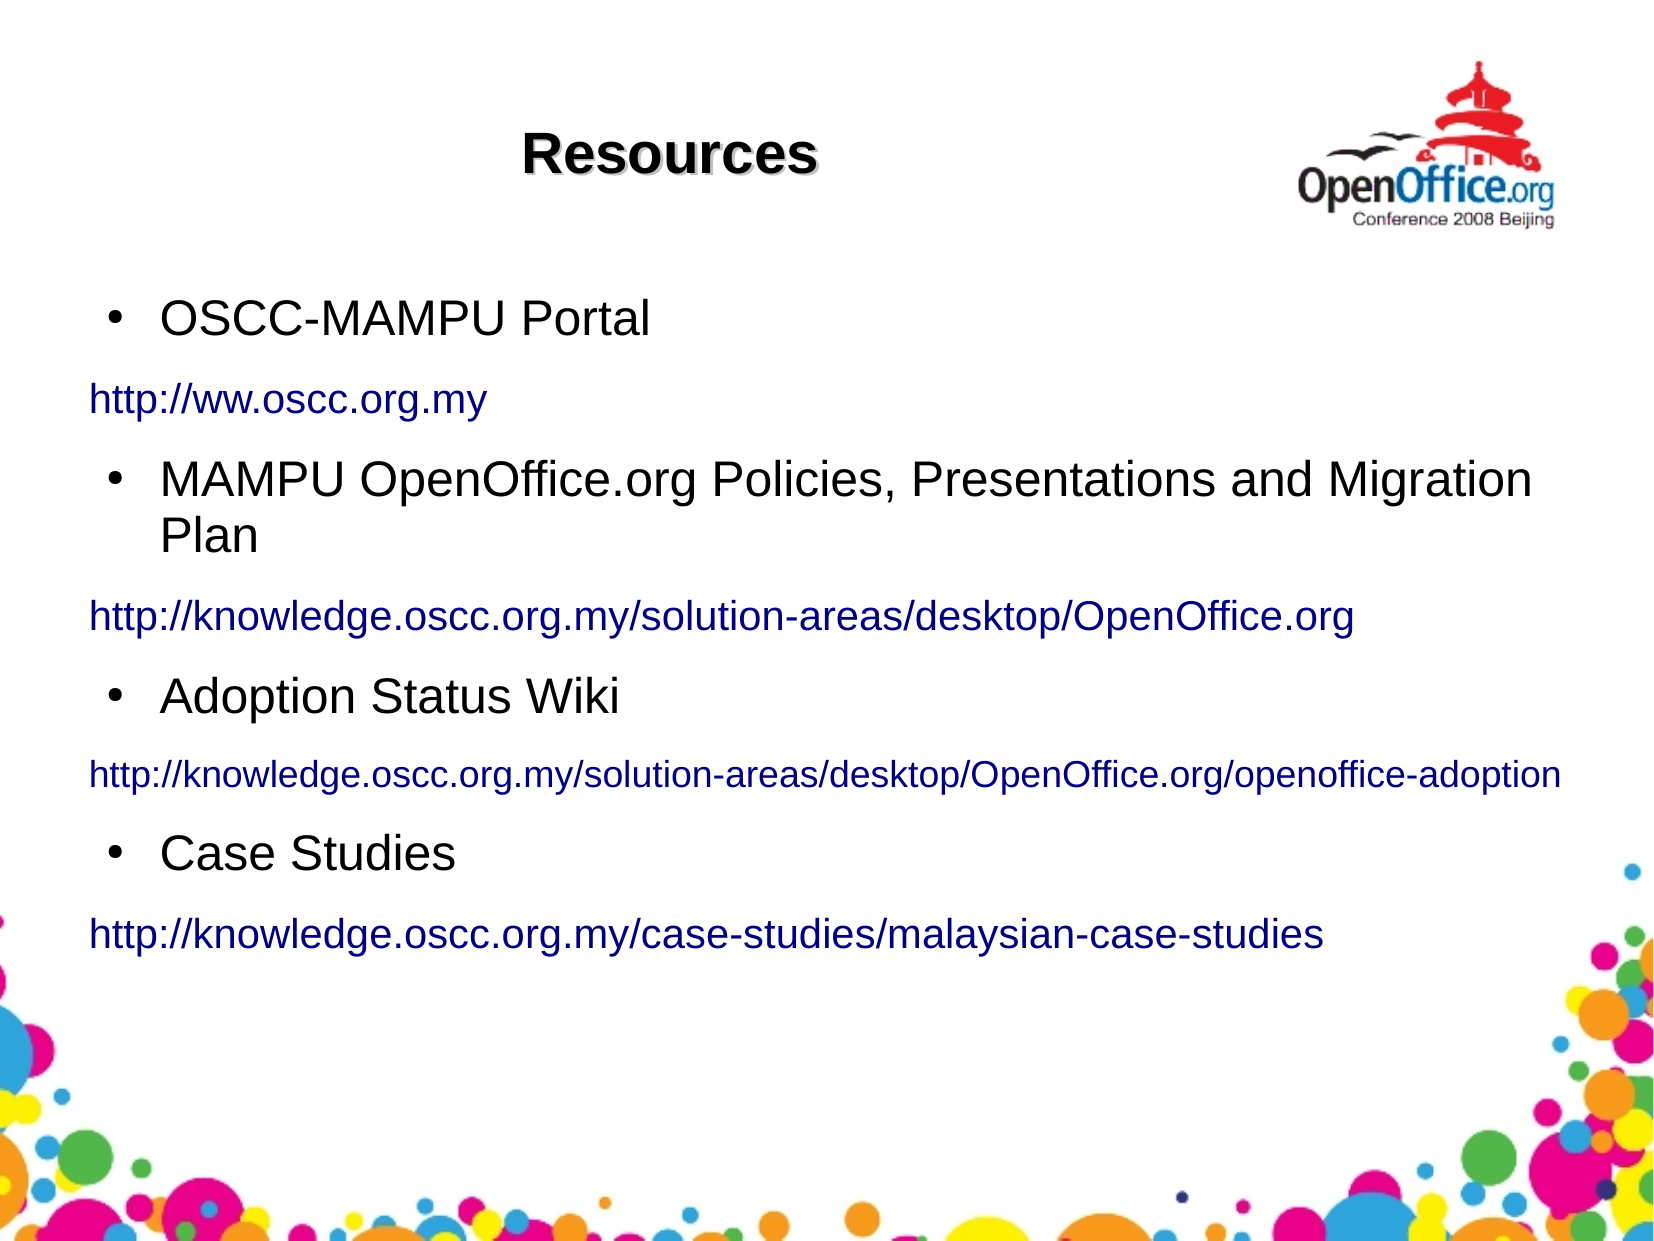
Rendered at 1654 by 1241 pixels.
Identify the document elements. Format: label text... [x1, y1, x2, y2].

title Resources [82, 56, 1258, 250]
list OSCC-MAMPU Portal http://ww.oscc.org.my MAMPU OpenOffice.org Policies, Presentations and Migration Plan http://knowledge.oscc.org.my/solution-areas/desktop/OpenOffice.org Adoption Status Wiki http://knowledge.oscc.org.my/solution-areas/desktop/OpenOffice.org/openoffice-adoption Case Studies http://knowledge.oscc.org.my/case-studies/malaysian-case-studies [88, 290, 1577, 1094]
picture [1285, 51, 1569, 250]
picture [0, 810, 1654, 1241]
